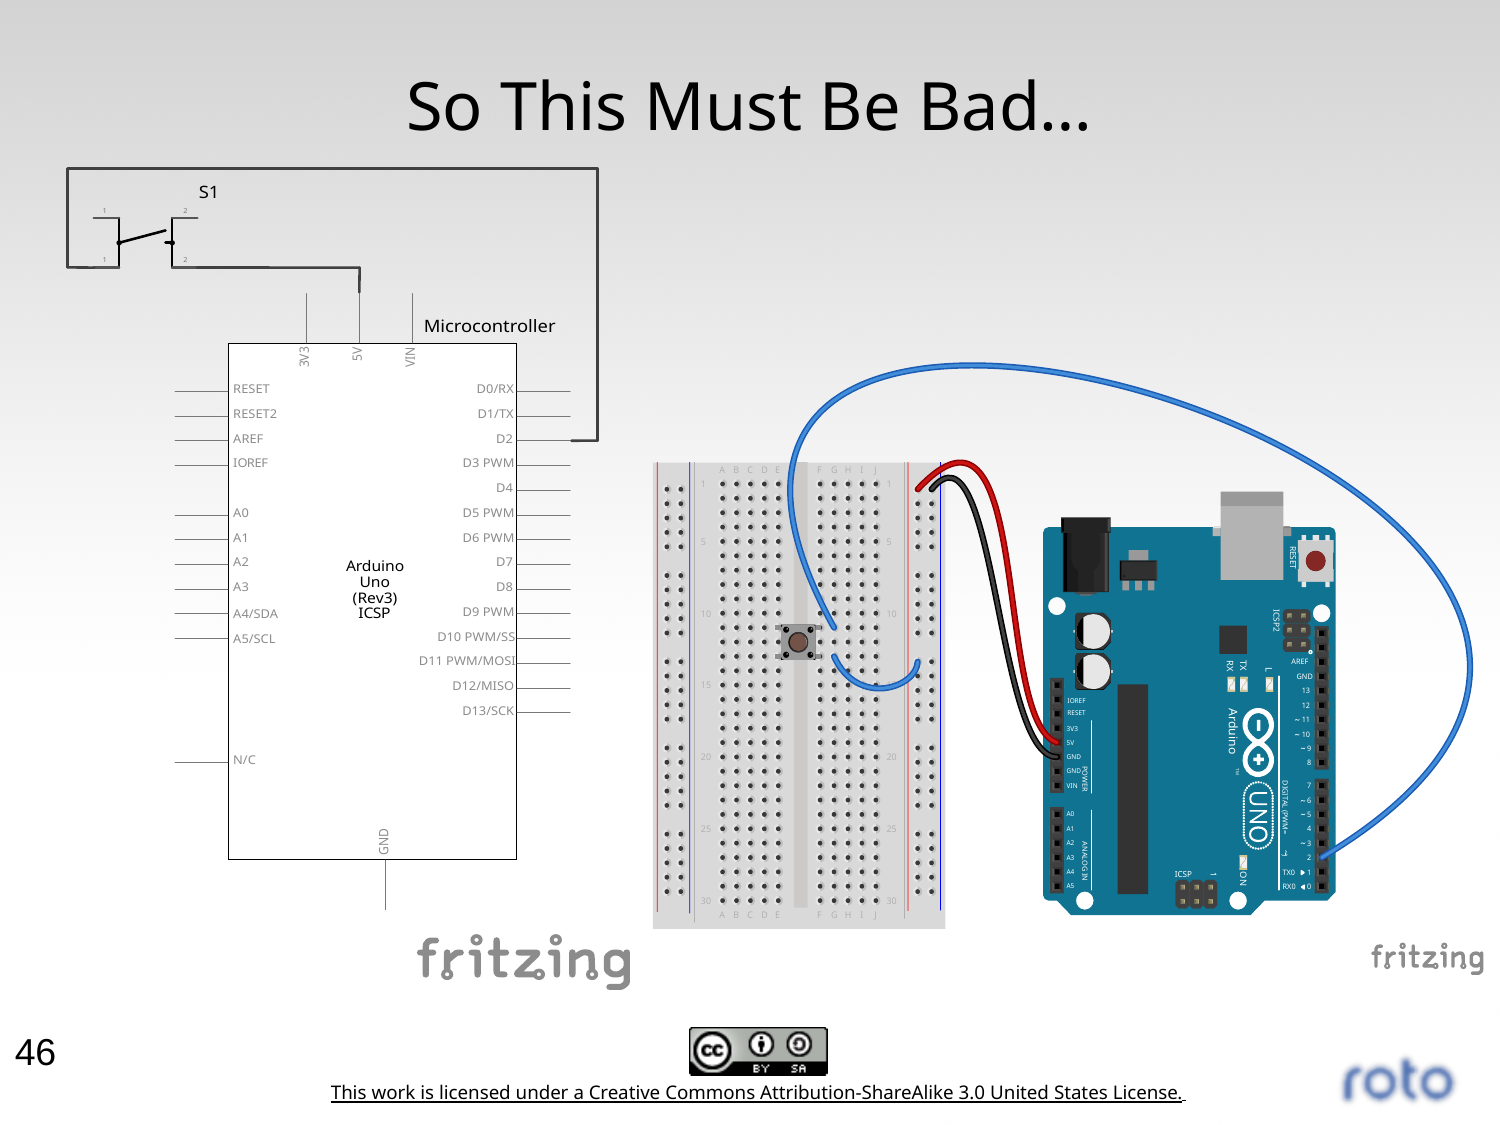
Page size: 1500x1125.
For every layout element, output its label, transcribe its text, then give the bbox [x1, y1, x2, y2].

picture [0, 0, 1500, 1125]
title So This Must Be Bad… [112, 49, 1388, 238]
